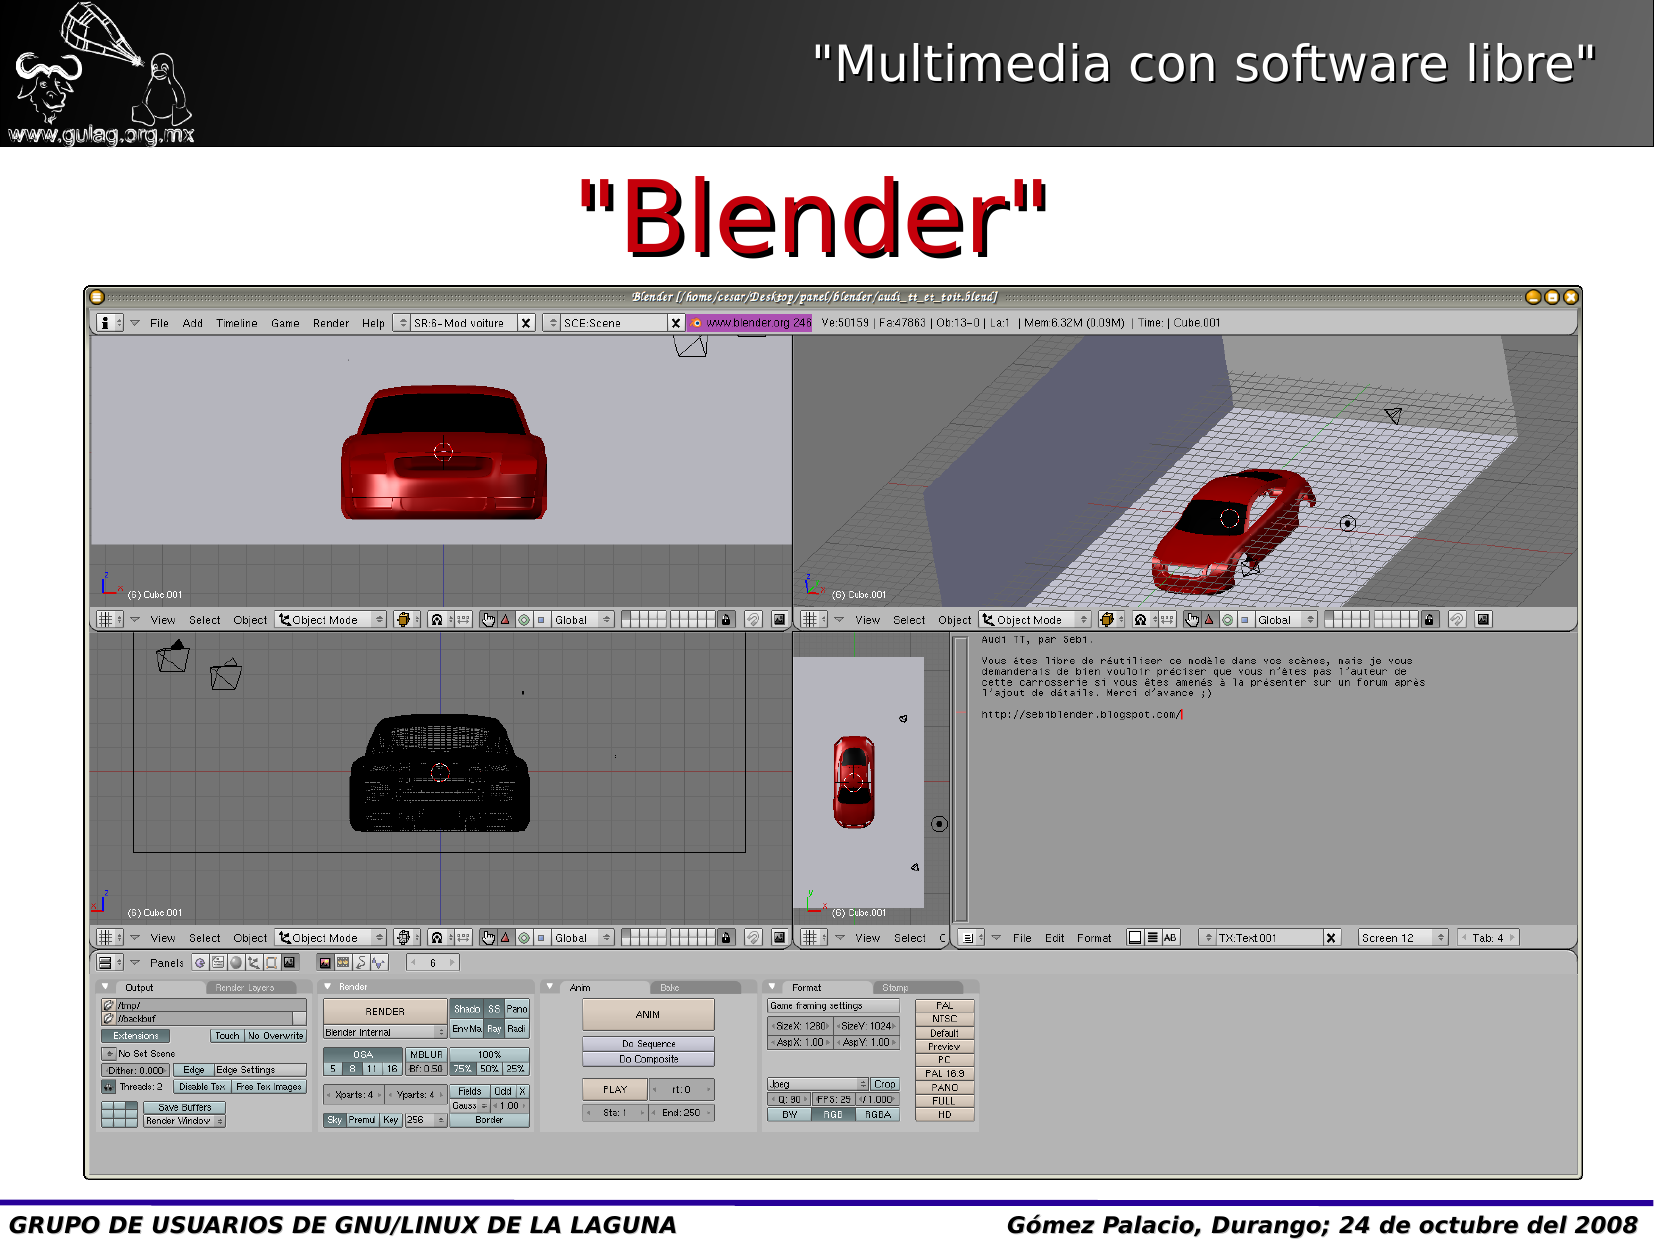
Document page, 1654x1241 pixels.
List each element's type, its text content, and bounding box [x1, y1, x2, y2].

text_box [0, 0, 5, 147]
picture [5, 0, 197, 148]
text_box "Multimedia con software libre" [715, 27, 1614, 116]
text_box Gómez Palacio, Durango; 24 de octubre del 2008 [992, 1204, 1654, 1241]
text_box [197, 0, 1654, 147]
picture [83, 285, 1583, 1180]
text_box "Blender" [501, 152, 1123, 284]
text_box GRUPO DE USUARIOS DE GNU/LINUX DE LA LAGUNA [0, 1204, 694, 1241]
